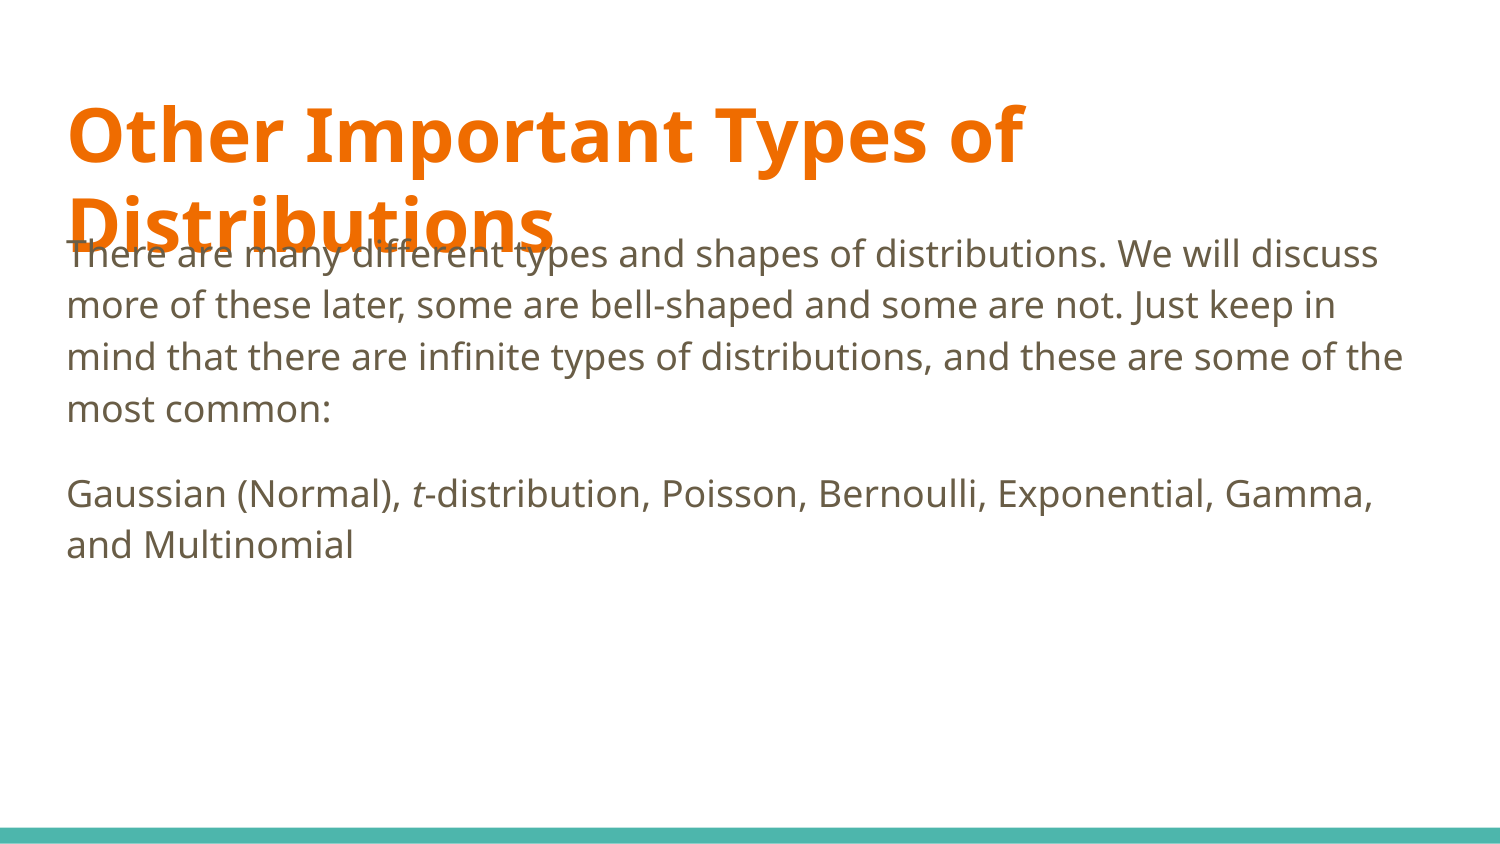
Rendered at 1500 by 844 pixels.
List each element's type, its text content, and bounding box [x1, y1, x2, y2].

list There are many different types and shapes of distributions. We will discuss more of these later, some are bell-shaped and some are not. Just keep in mind that there are infinite types of distributions, and these are some of the most common: Gaussian (Normal), t-distribution, Poisson, Bernoulli, Exponential, Gamma, and Multinomial [51, 207, 1449, 750]
title Other Important Types of Distributions [51, 72, 1449, 189]
